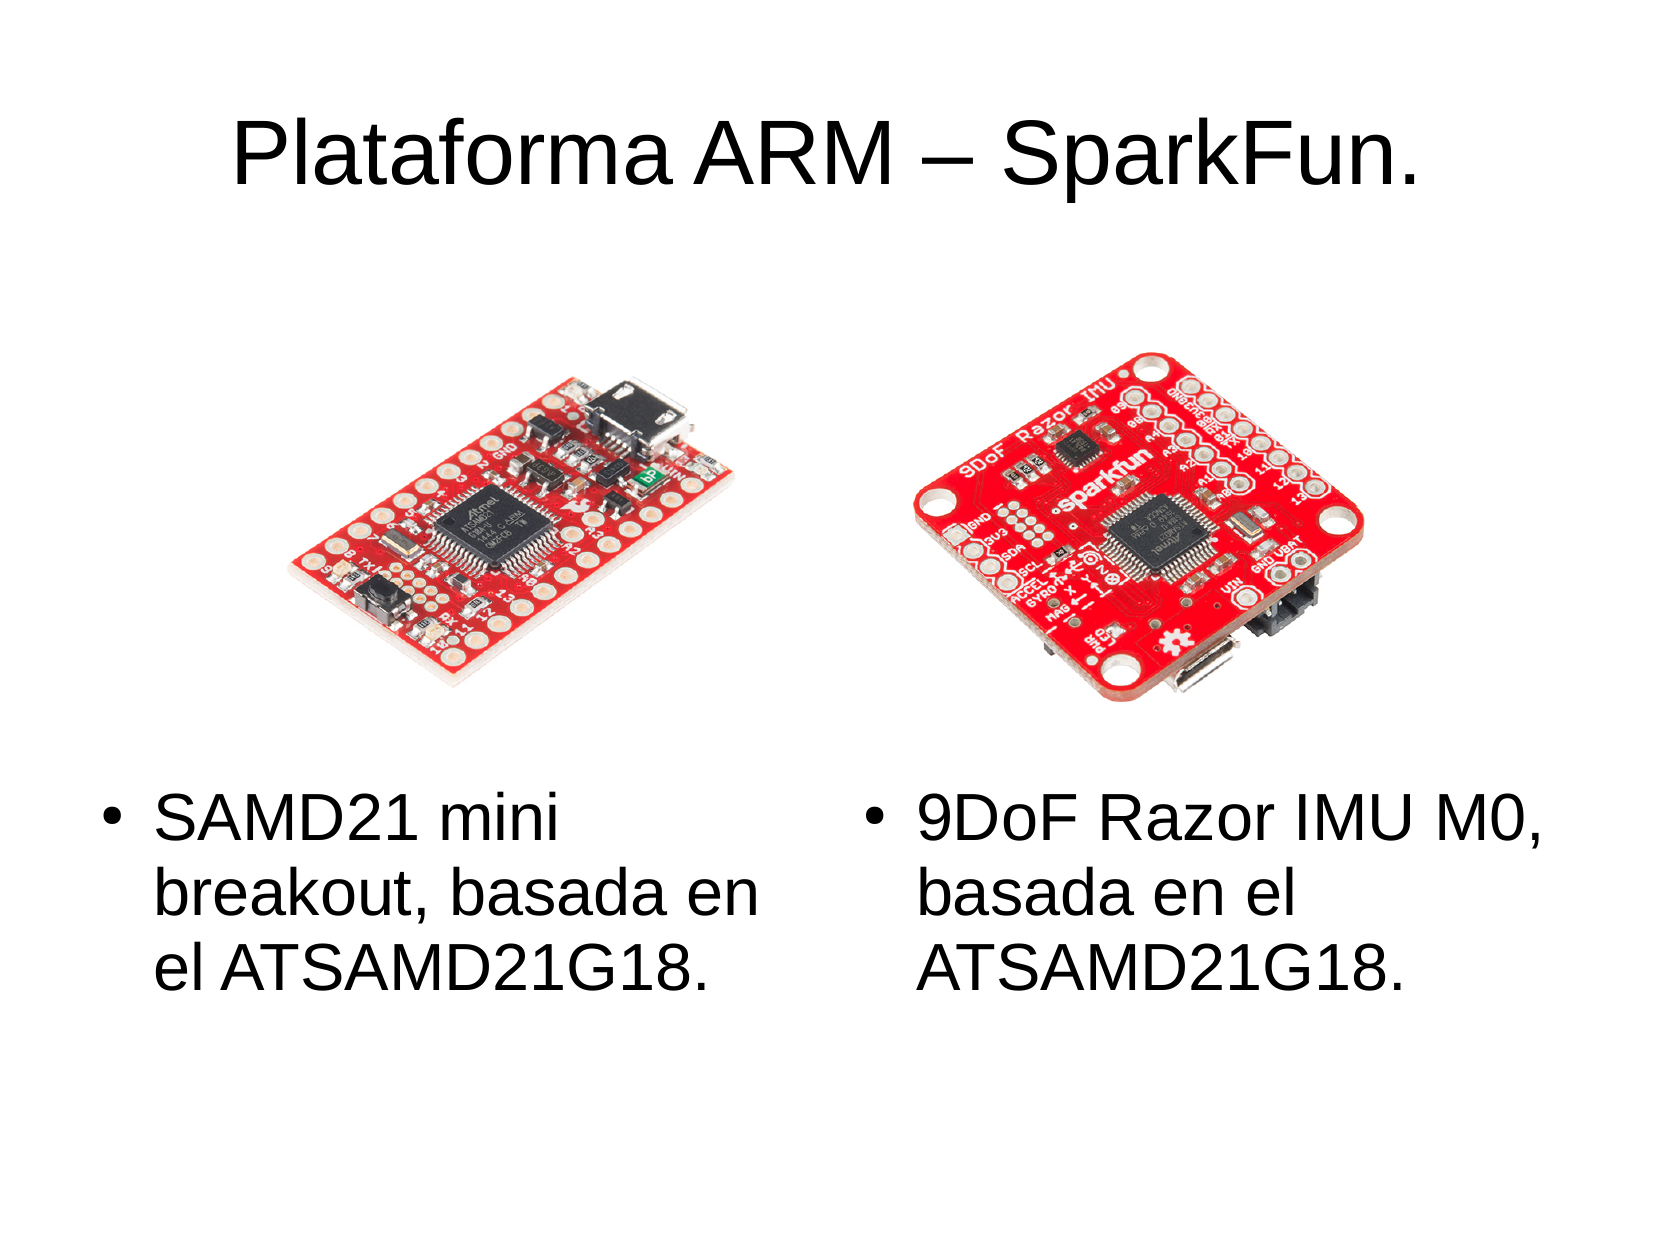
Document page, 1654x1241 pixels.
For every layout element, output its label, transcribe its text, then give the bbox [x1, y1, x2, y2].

list 9DoF Razor IMU M0, basada en el ATSAMD21G18. [845, 780, 1572, 1009]
picture [900, 290, 1380, 770]
title Plataforma ARM – SparkFun. [82, 49, 1571, 257]
picture [274, 290, 751, 766]
list SAMD21 mini breakout, basada en el ATSAMD21G18. [82, 780, 809, 1009]
